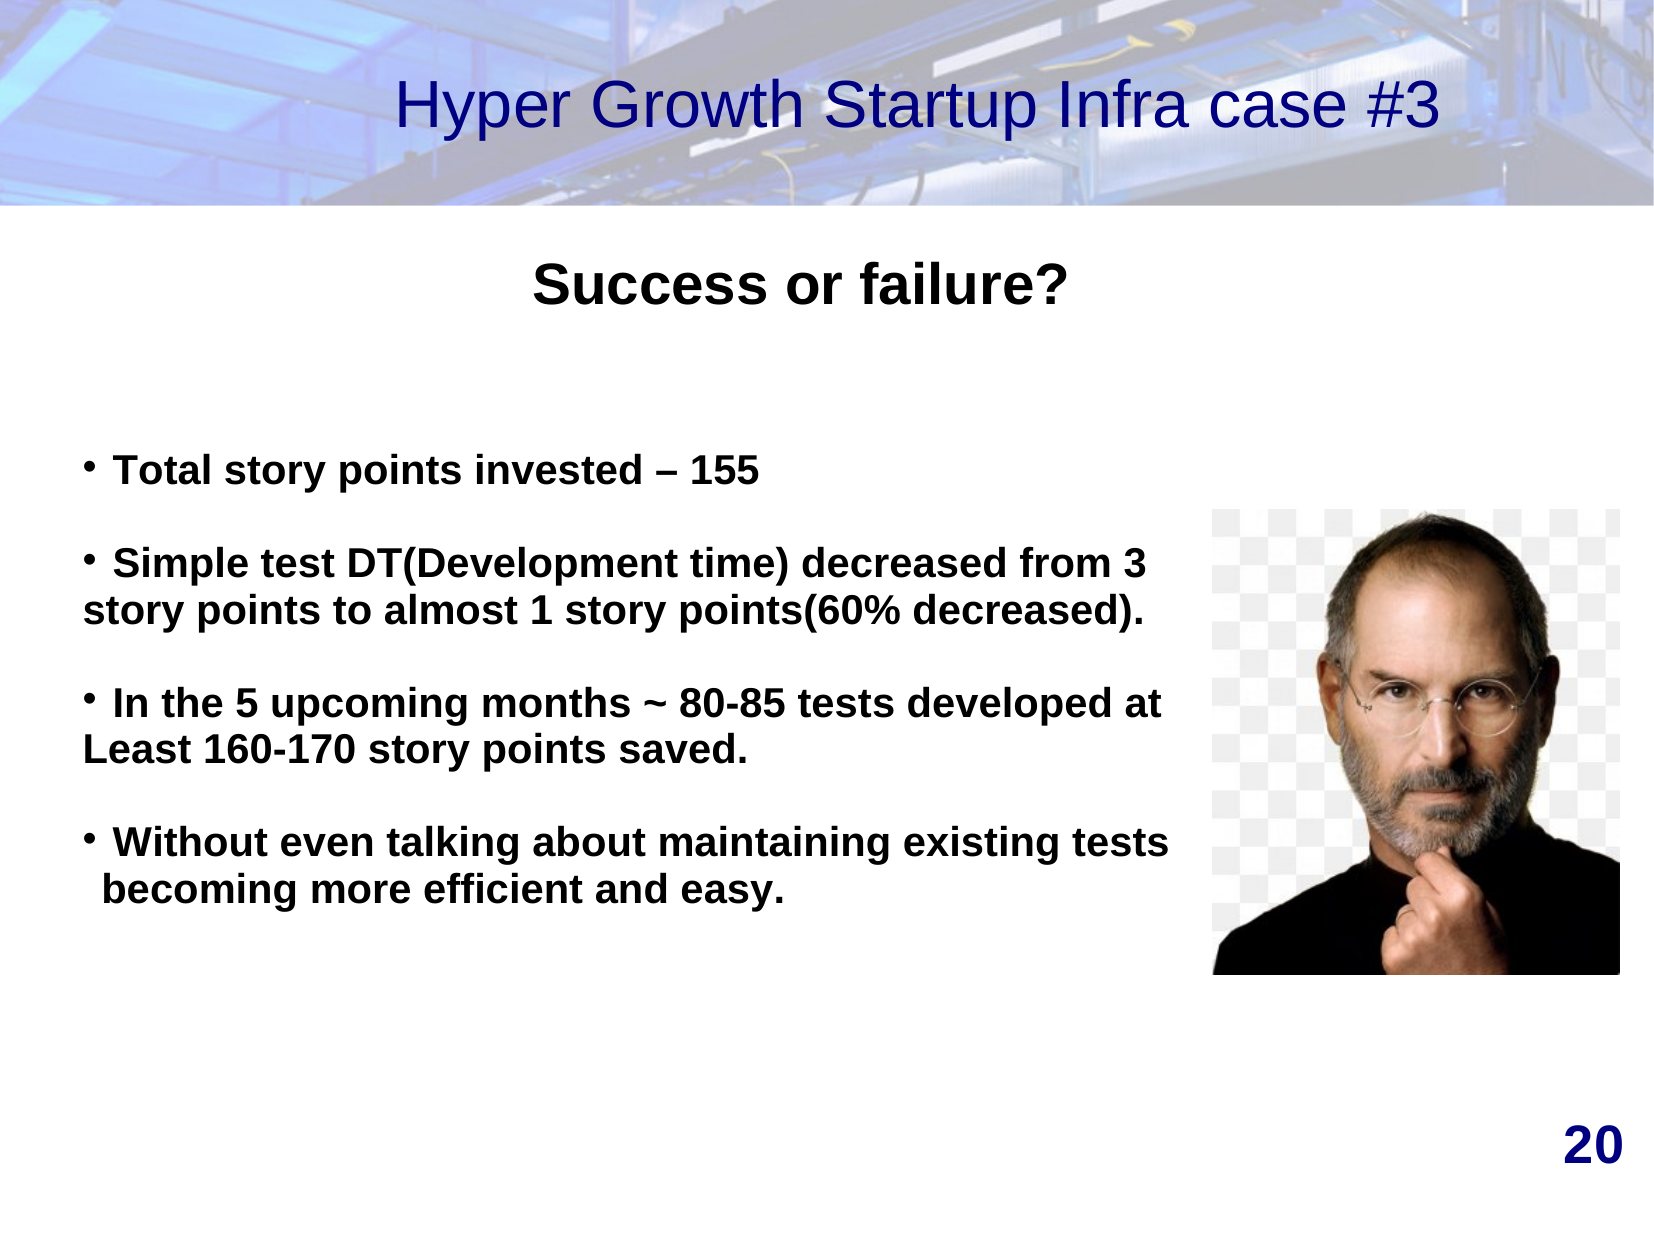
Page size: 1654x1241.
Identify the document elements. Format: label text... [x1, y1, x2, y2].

picture [0, 0, 1654, 1241]
text_box 20 [1549, 1104, 1640, 1241]
title Hyper Growth Startup Infra case #3 [359, 0, 1654, 208]
subtitle Success or failure? Total story points invested – 155 Simple test DT(Development time) decreased from 3 story points to almost 1 story points(60% decreased). In the 5 upcoming months ~ 80-85 tests developed at Least 160-170 story points saved. Without even talking about maintaining existing tests becoming more efficient and easy. [82, 215, 1538, 1092]
